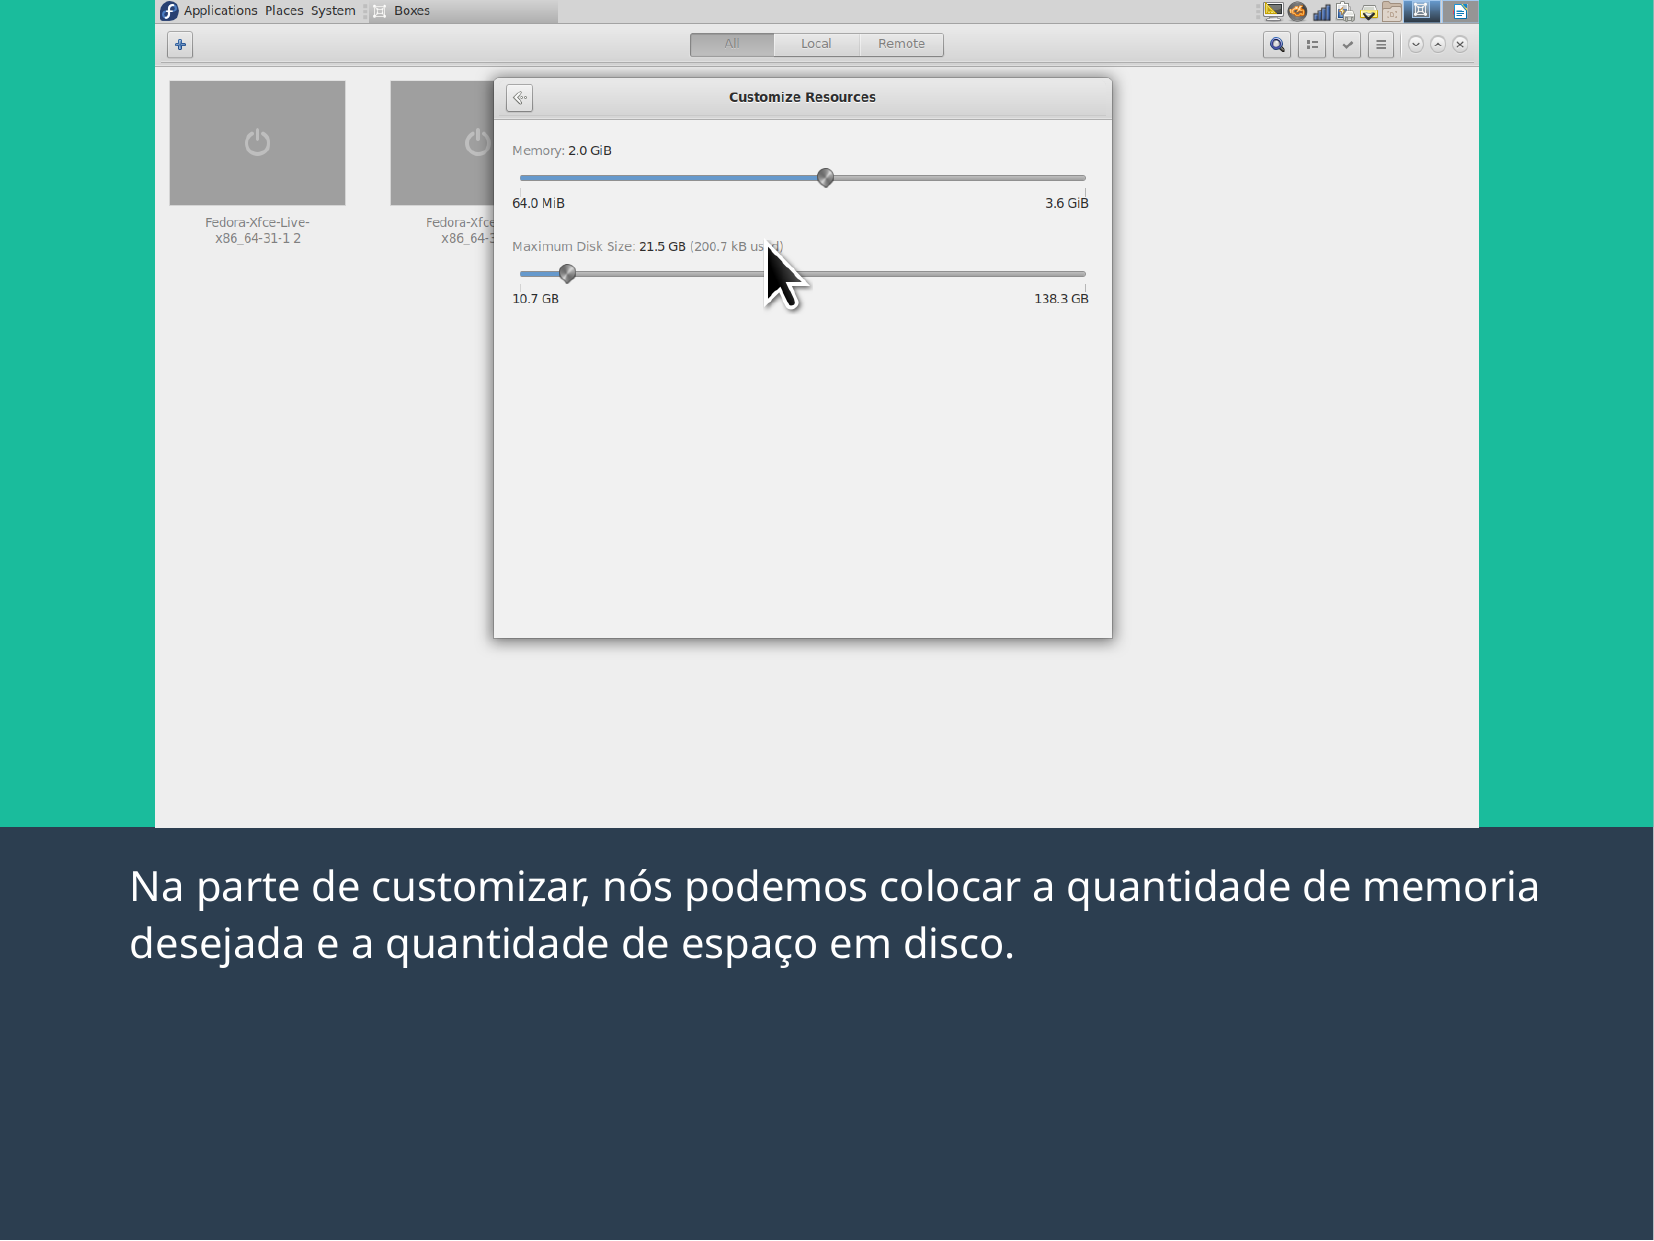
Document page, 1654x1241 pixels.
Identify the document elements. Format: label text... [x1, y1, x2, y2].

picture [155, 0, 1479, 828]
list Na parte de customizar, nós podemos colocar a quantidade de memoria desejada e a quantidade de espaço em disco. [59, 856, 1595, 1182]
